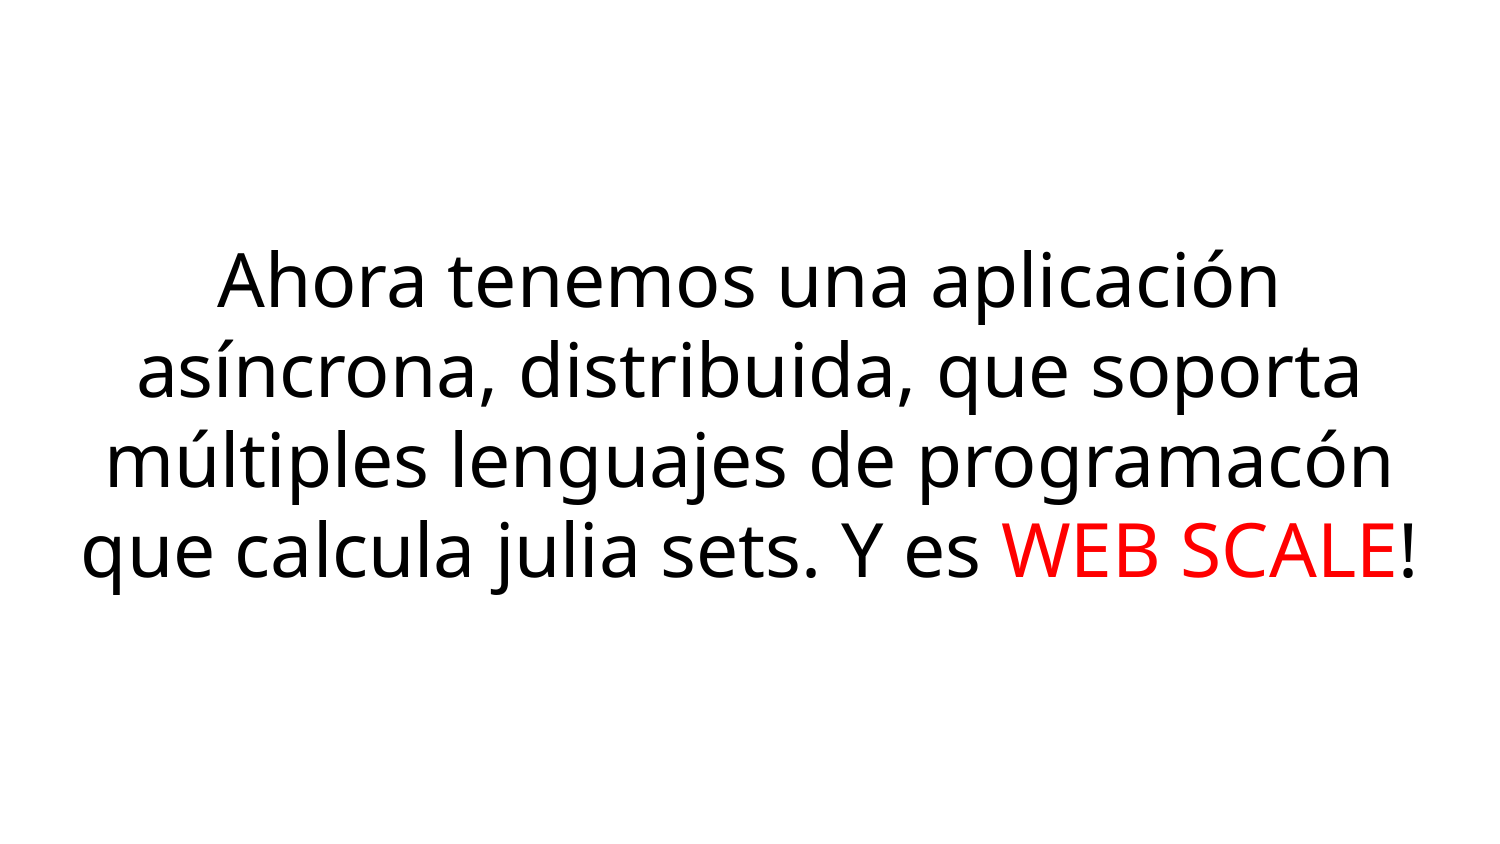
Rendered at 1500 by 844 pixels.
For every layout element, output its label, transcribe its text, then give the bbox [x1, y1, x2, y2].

title Ahora tenemos una aplicación asíncrona, distribuida, que soporta múltiples lenguajes de programacón que calcula julia sets. Y es WEB SCALE! [51, 190, 1449, 635]
